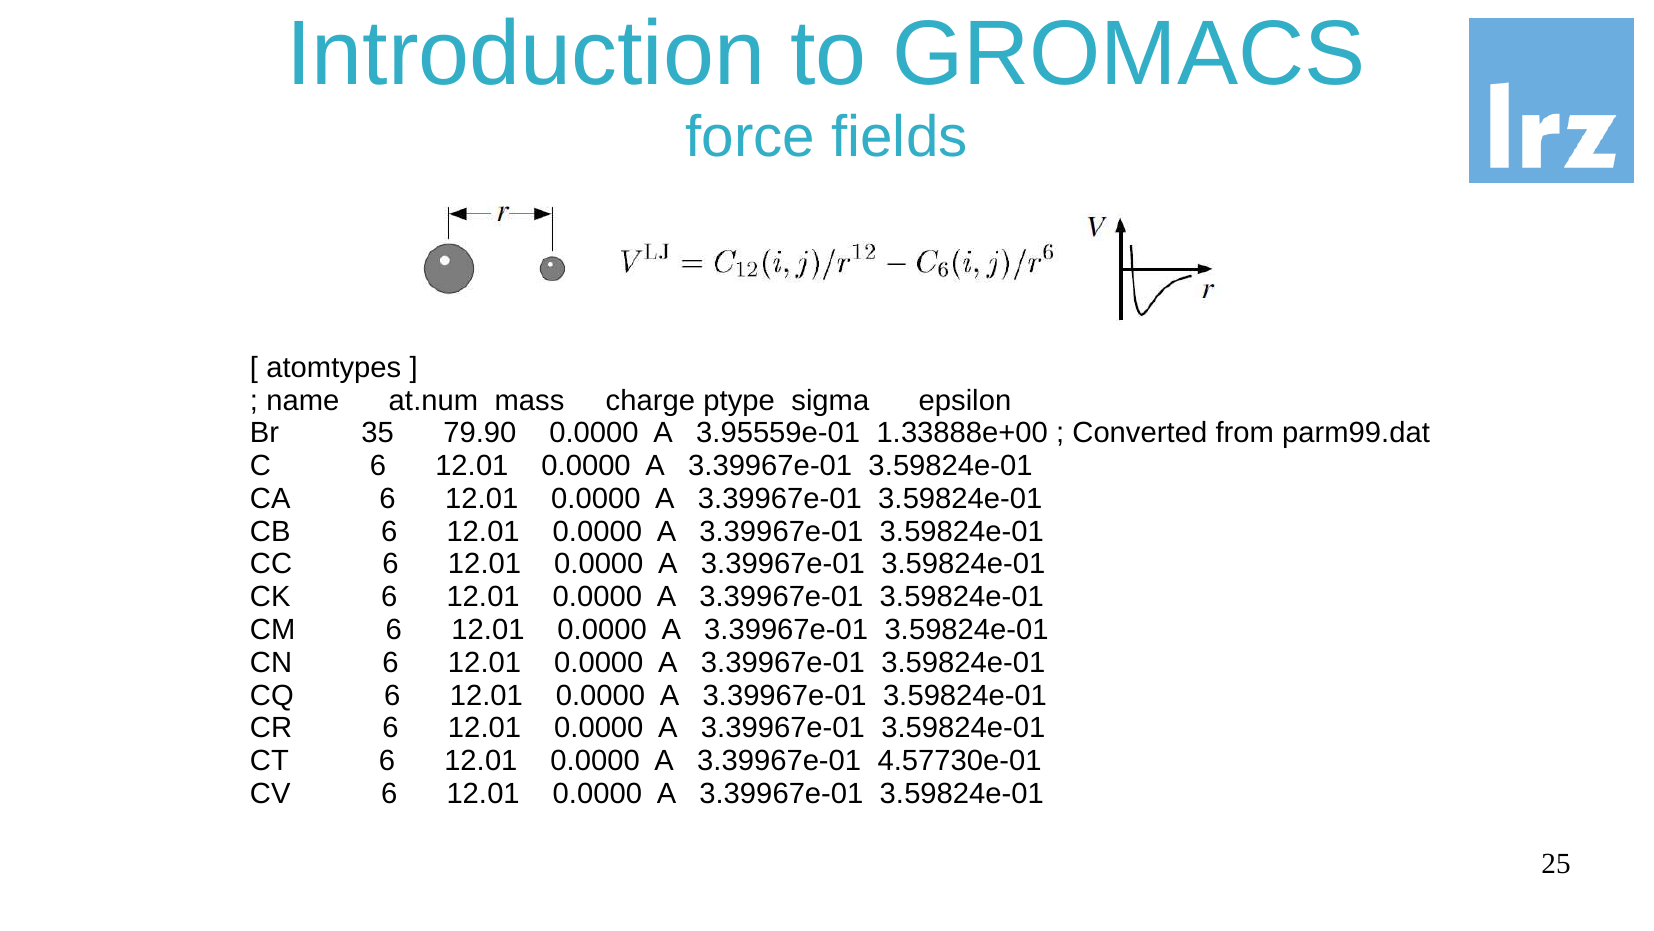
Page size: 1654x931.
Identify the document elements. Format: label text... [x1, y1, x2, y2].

picture [1469, 18, 1634, 183]
picture [406, 199, 1224, 332]
text_box [ atomtypes ] ; name at.num mass charge ptype sigma epsilon Br 35 79.90 0.0000 A 3.95559e-01 1.33888e+00 ; Converted from parm99.dat C 6 12.01 0.0000 A 3.39967e-01 3.59824e-01 CA 6 12.01 0.0000 A 3.39967e-01 3.59824e-01 CB 6 12.01 0.0000 A 3.39967e-01 3.59824e-01 CC 6 12.01 0.0000 A 3.39967e-01 3.59824e-01 CK 6 12.01 0.0000 A 3.39967e-01 3.59824e-01 CM 6 12.01 0.0000 A 3.39967e-01 3.59824e-01 CN 6 12.01 0.0000 A 3.39967e-01 3.59824e-01 CQ 6 12.01 0.0000 A 3.39967e-01 3.59824e-01 CR 6 12.01 0.0000 A 3.39967e-01 3.59824e-01 CT 6 12.01 0.0000 A 3.39967e-01 4.57730e-01 CV 6 12.01 0.0000 A 3.39967e-01 3.59824e-01 [235, 343, 1502, 847]
title Introduction to GROMACS force fields [82, 1, 1571, 170]
